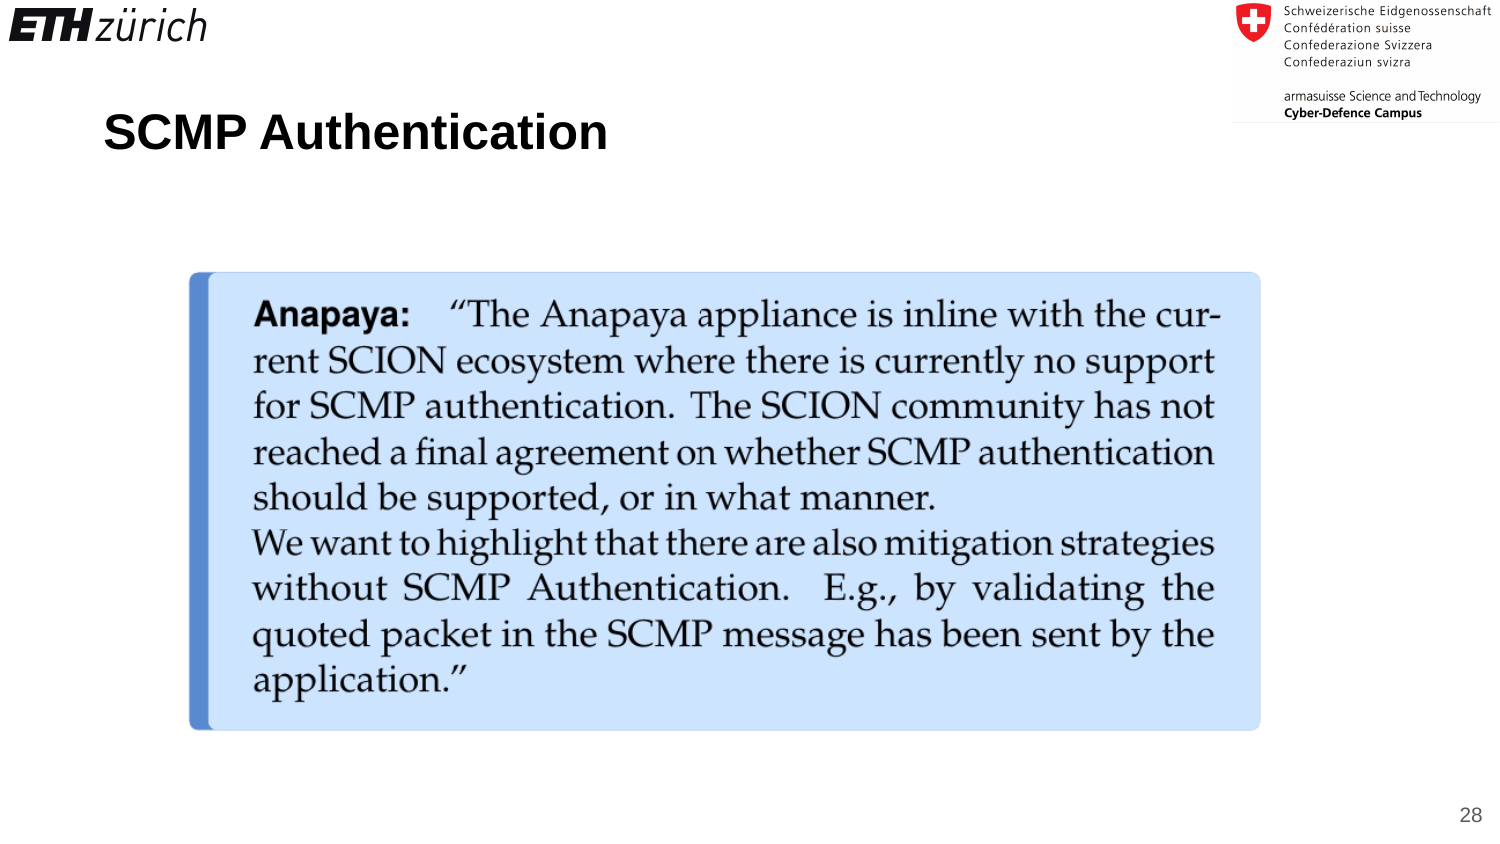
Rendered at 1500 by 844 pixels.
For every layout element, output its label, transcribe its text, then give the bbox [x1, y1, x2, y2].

picture [8, 8, 207, 42]
picture [1231, 0, 1500, 123]
picture [182, 265, 1270, 739]
text_box SCMP Authentication [88, 88, 1182, 178]
